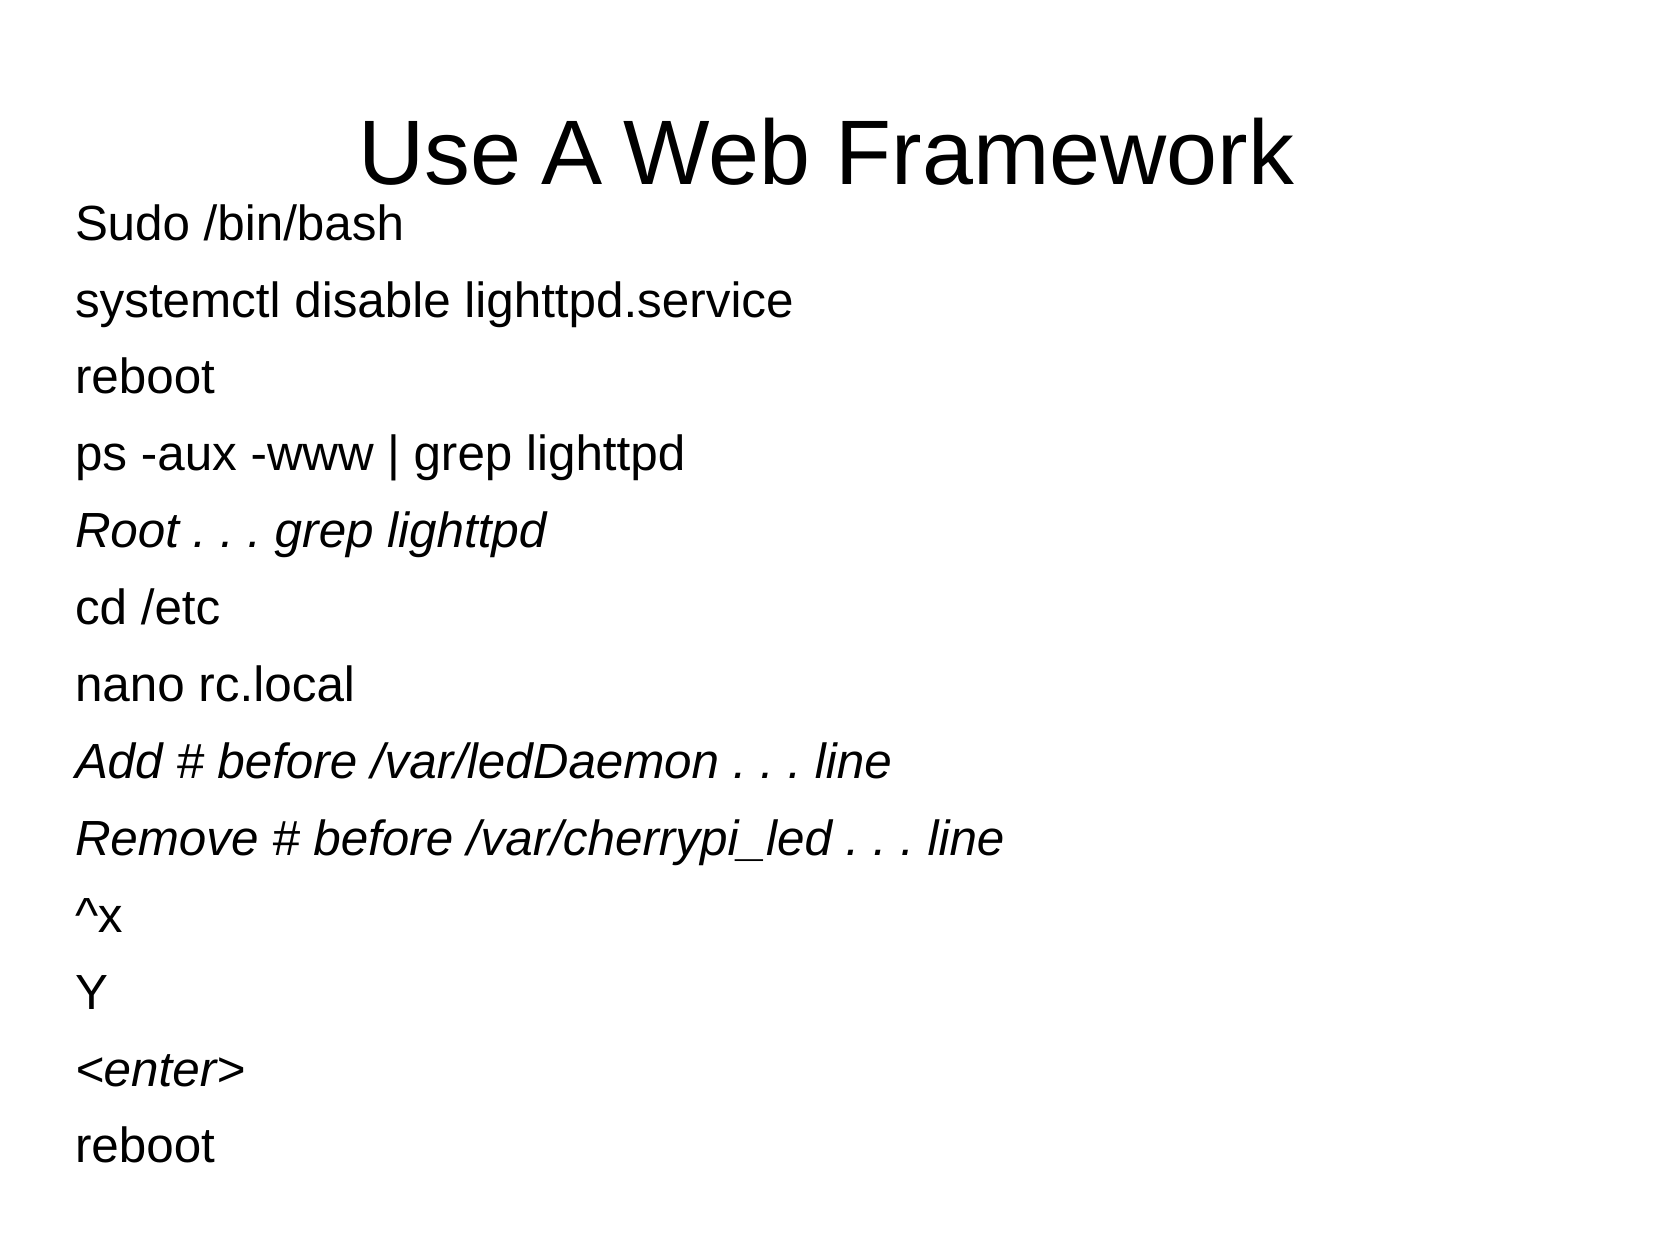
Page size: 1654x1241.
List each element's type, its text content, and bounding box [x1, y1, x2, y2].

list Sudo /bin/bash systemctl disable lighttpd.service reboot ps -aux -www | grep lighttpd Root . . . grep lighttpd cd /etc nano rc.local Add # before /var/ledDaemon . . . line Remove # before /var/cherrypi_led . . . line ^x Y <enter> reboot [74, 195, 1531, 1186]
title Use A Web Framework [82, 49, 1571, 257]
